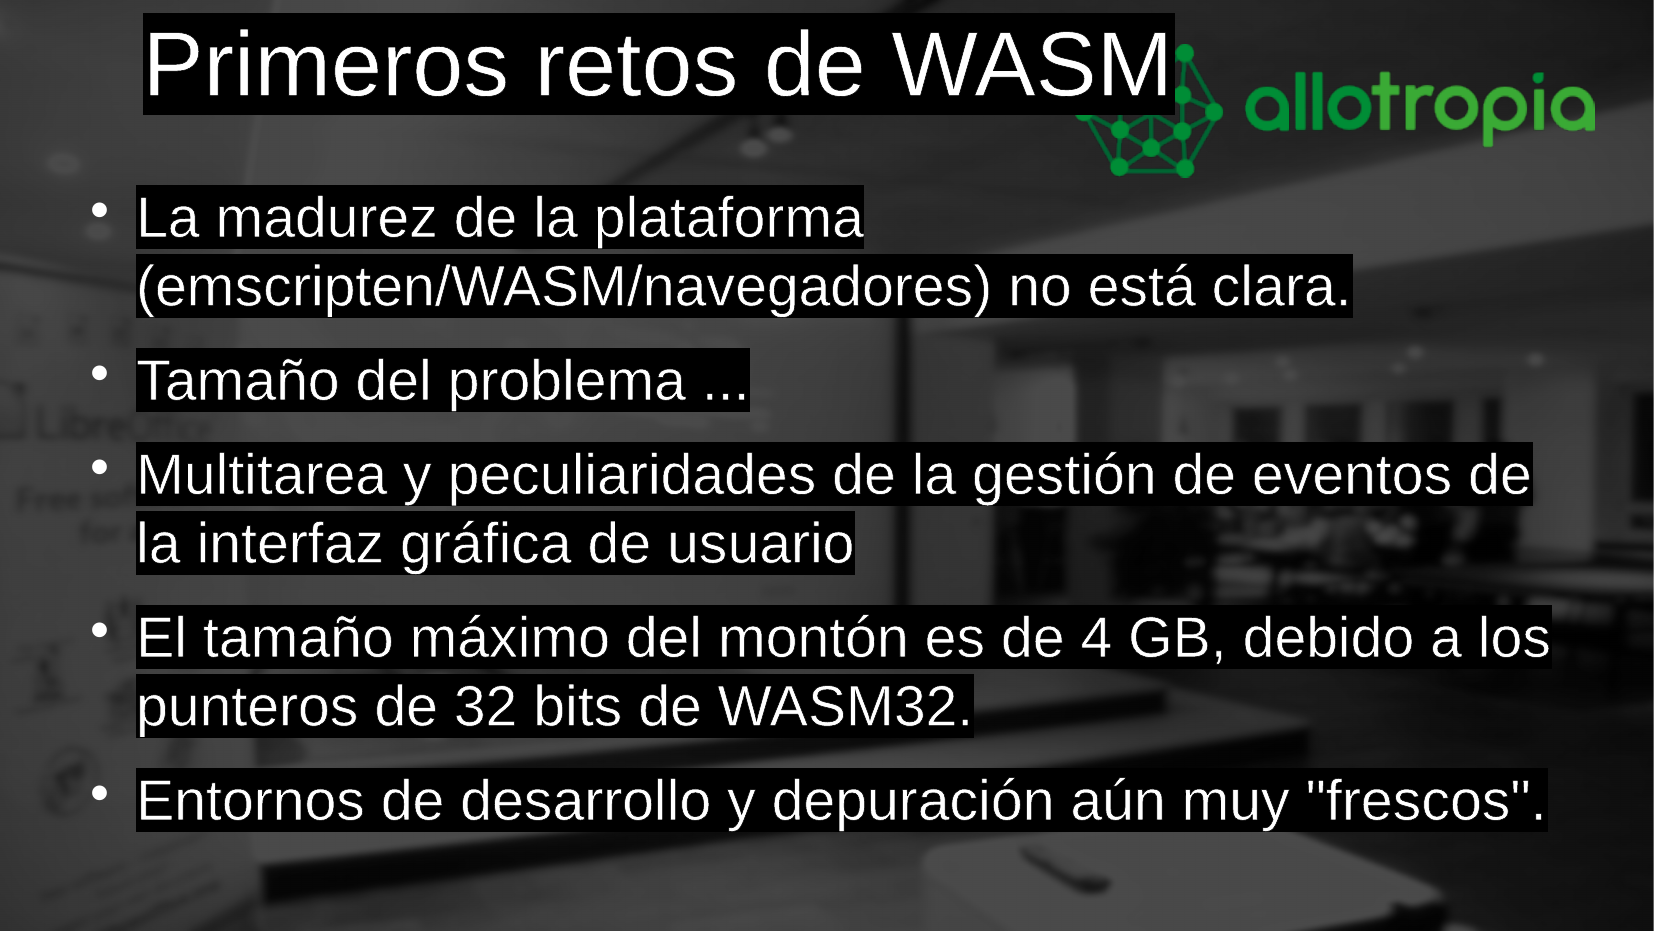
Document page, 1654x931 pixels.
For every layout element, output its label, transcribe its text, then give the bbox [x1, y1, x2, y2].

picture [0, 0, 1654, 931]
list La madurez de la plataforma (emscripten/WASM/navegadores) no está clara. Tamaño del problema ... Multitarea y peculiaridades de la gestión de eventos de la interfaz gráfica de usuario El tamaño máximo del montón es de 4 GB, debido a los punteros de 32 bits de WASM32. Entornos de desarrollo y depuración aún muy "frescos". [75, 179, 1565, 855]
title Primeros retos de WASM [82, 0, 1235, 133]
